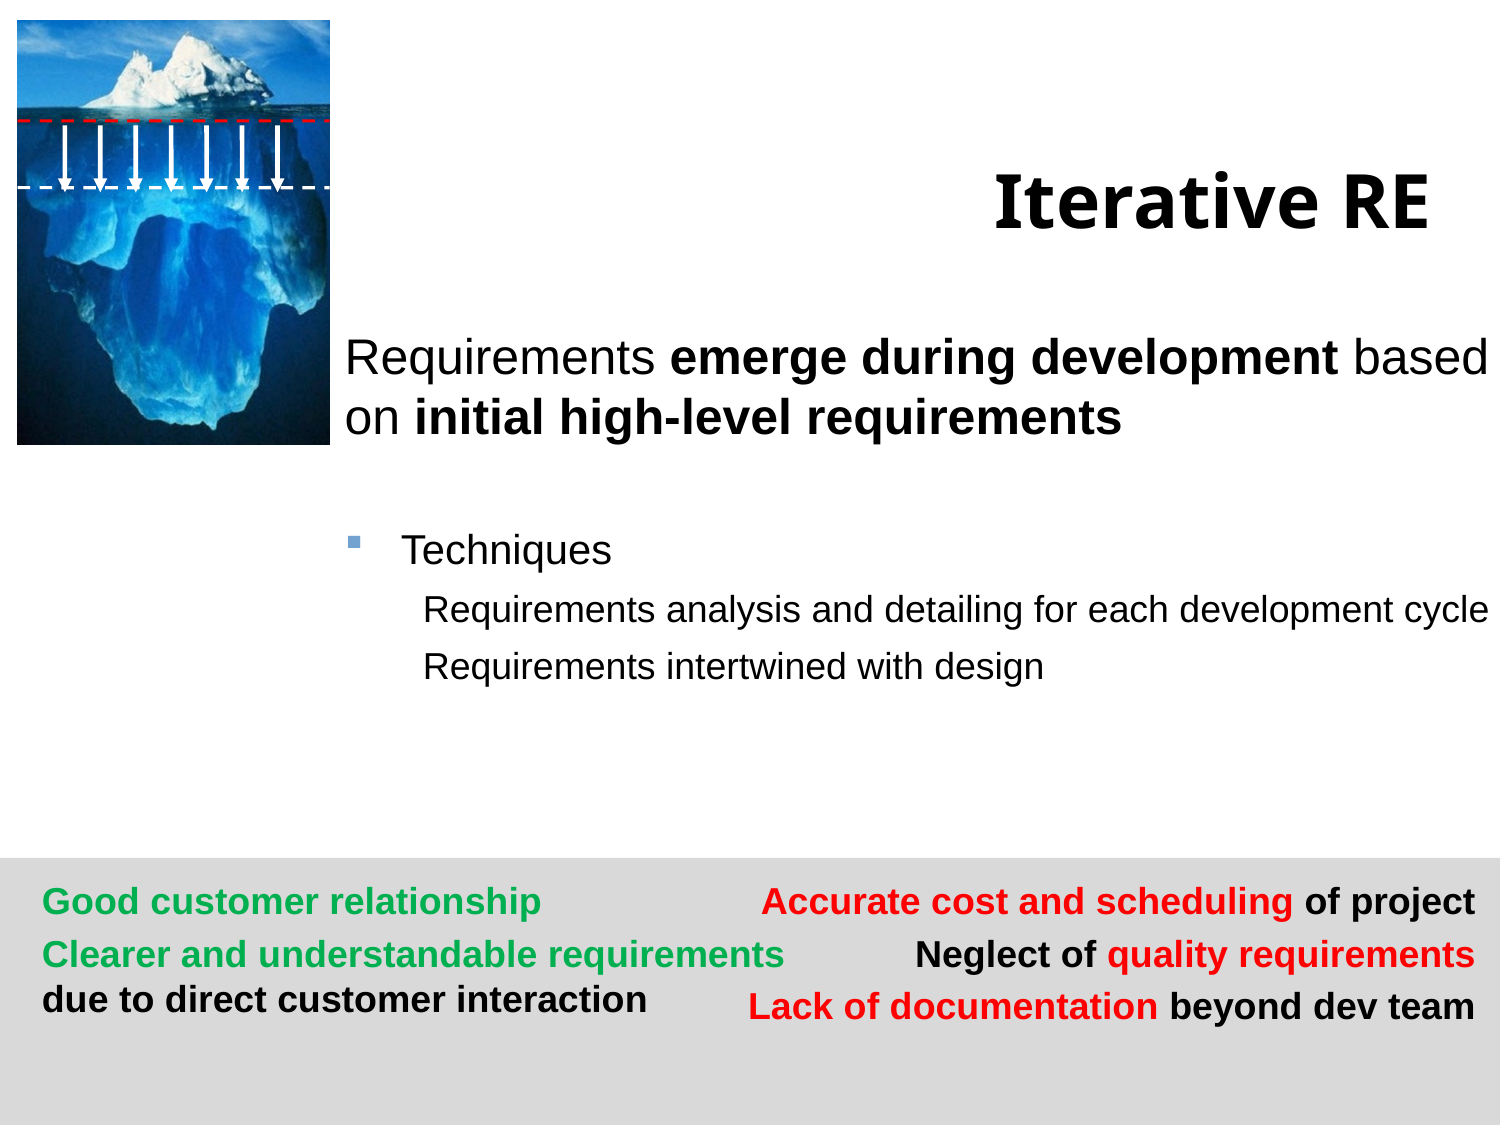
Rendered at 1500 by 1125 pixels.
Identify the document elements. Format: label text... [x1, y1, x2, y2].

text_box Accurate cost and scheduling of project Neglect of quality requirements Lack of documentation beyond dev team [572, 869, 1491, 997]
title Iterative RE [419, 0, 1447, 251]
picture [17, 20, 330, 445]
list Requirements emerge during development based on initial high-level requirements Techniques Requirements analysis and detailing for each development cycle Requirements intertwined with design [329, 317, 1500, 792]
text_box Good customer relationship Clearer and understandable requirements due to direct customer interaction [27, 869, 572, 997]
text_box [0, 857, 1500, 1125]
